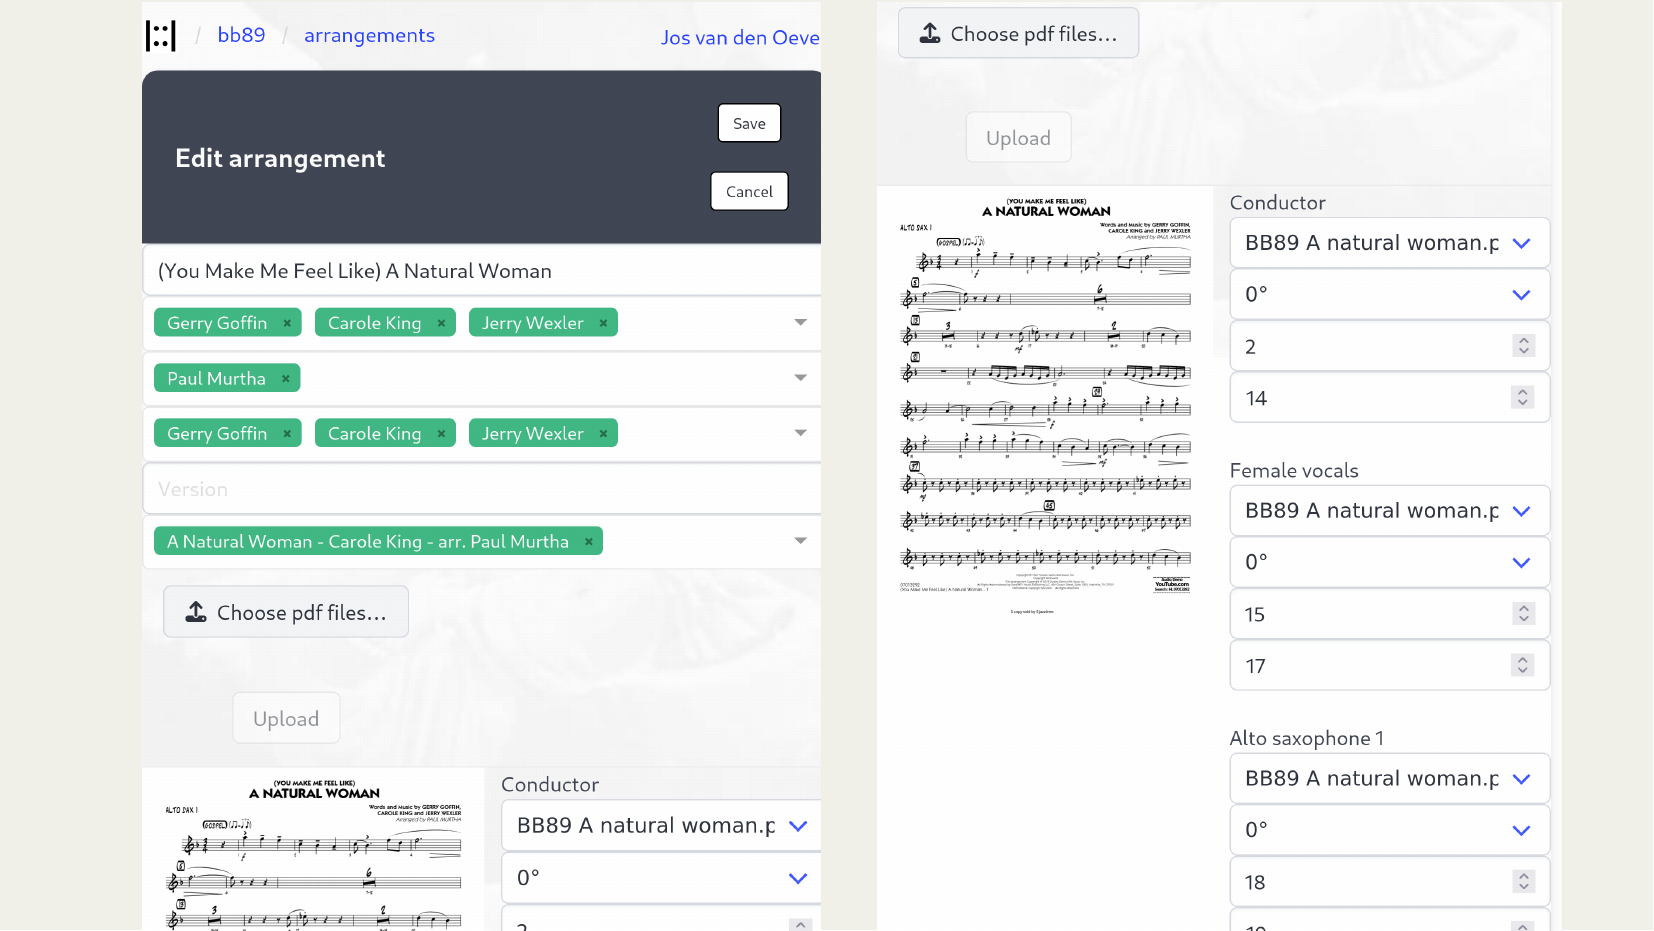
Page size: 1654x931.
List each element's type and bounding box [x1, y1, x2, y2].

picture [877, 2, 1562, 931]
picture [142, 2, 821, 931]
